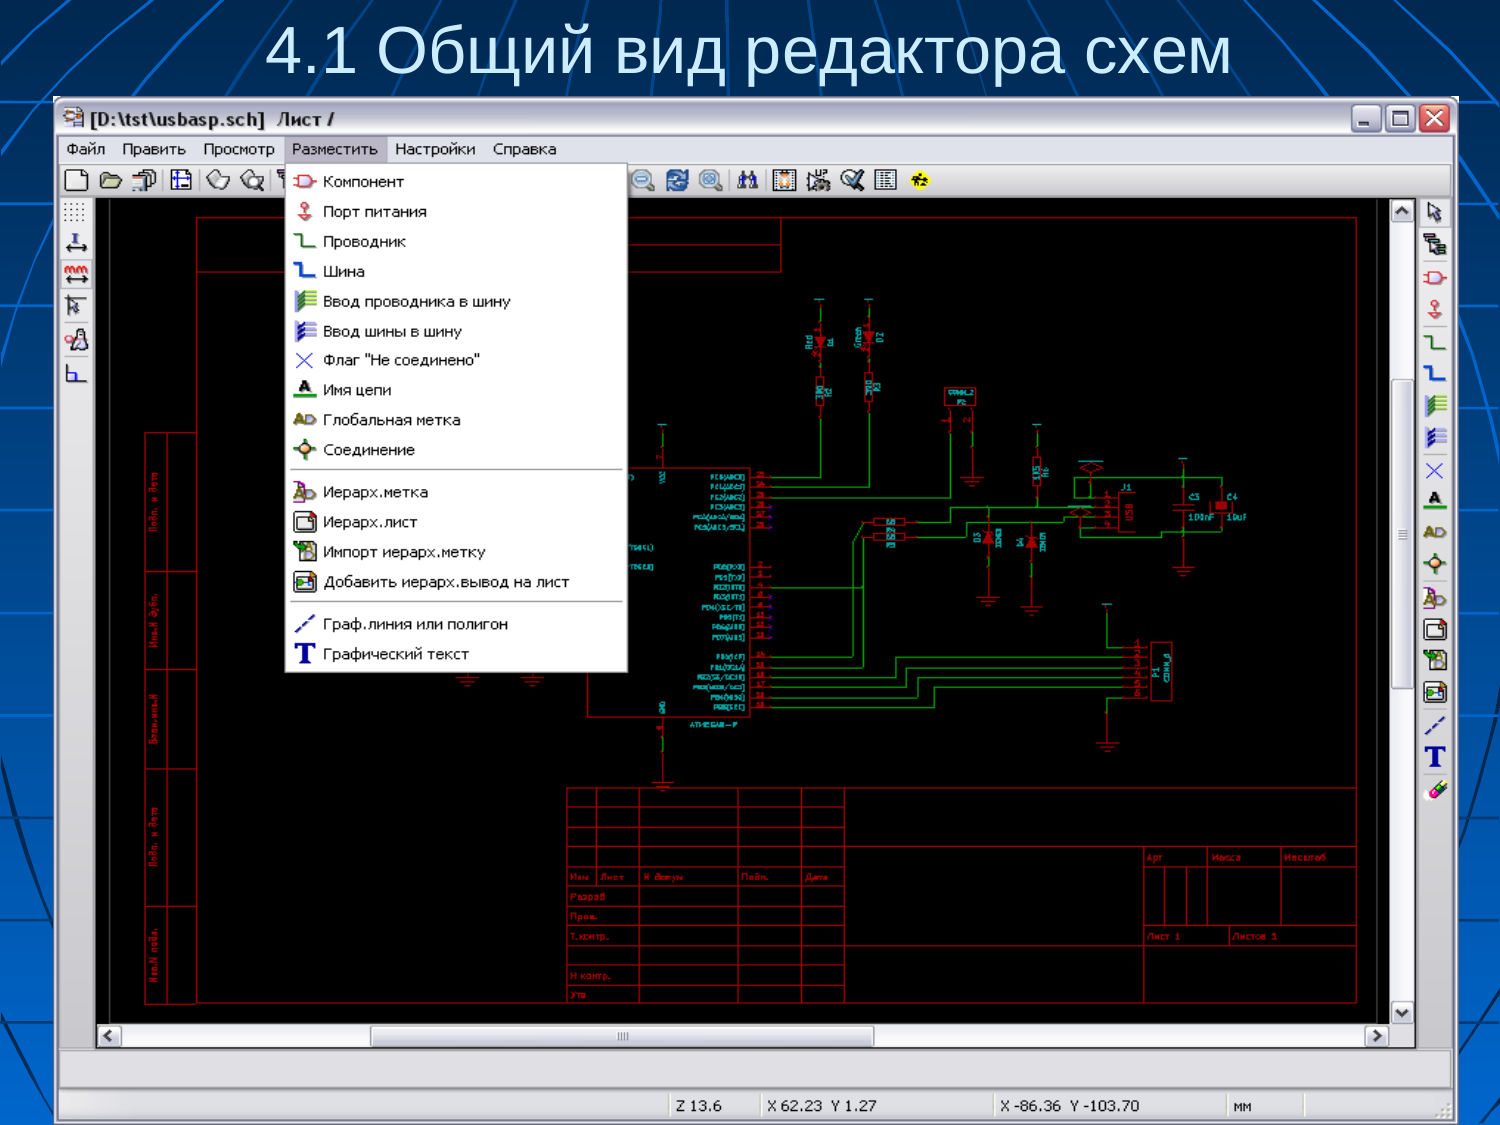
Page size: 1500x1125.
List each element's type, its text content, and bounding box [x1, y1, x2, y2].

picture [53, 96, 1459, 1125]
text_box 4.1 Общий вид редактора схем [0, 0, 1500, 85]
